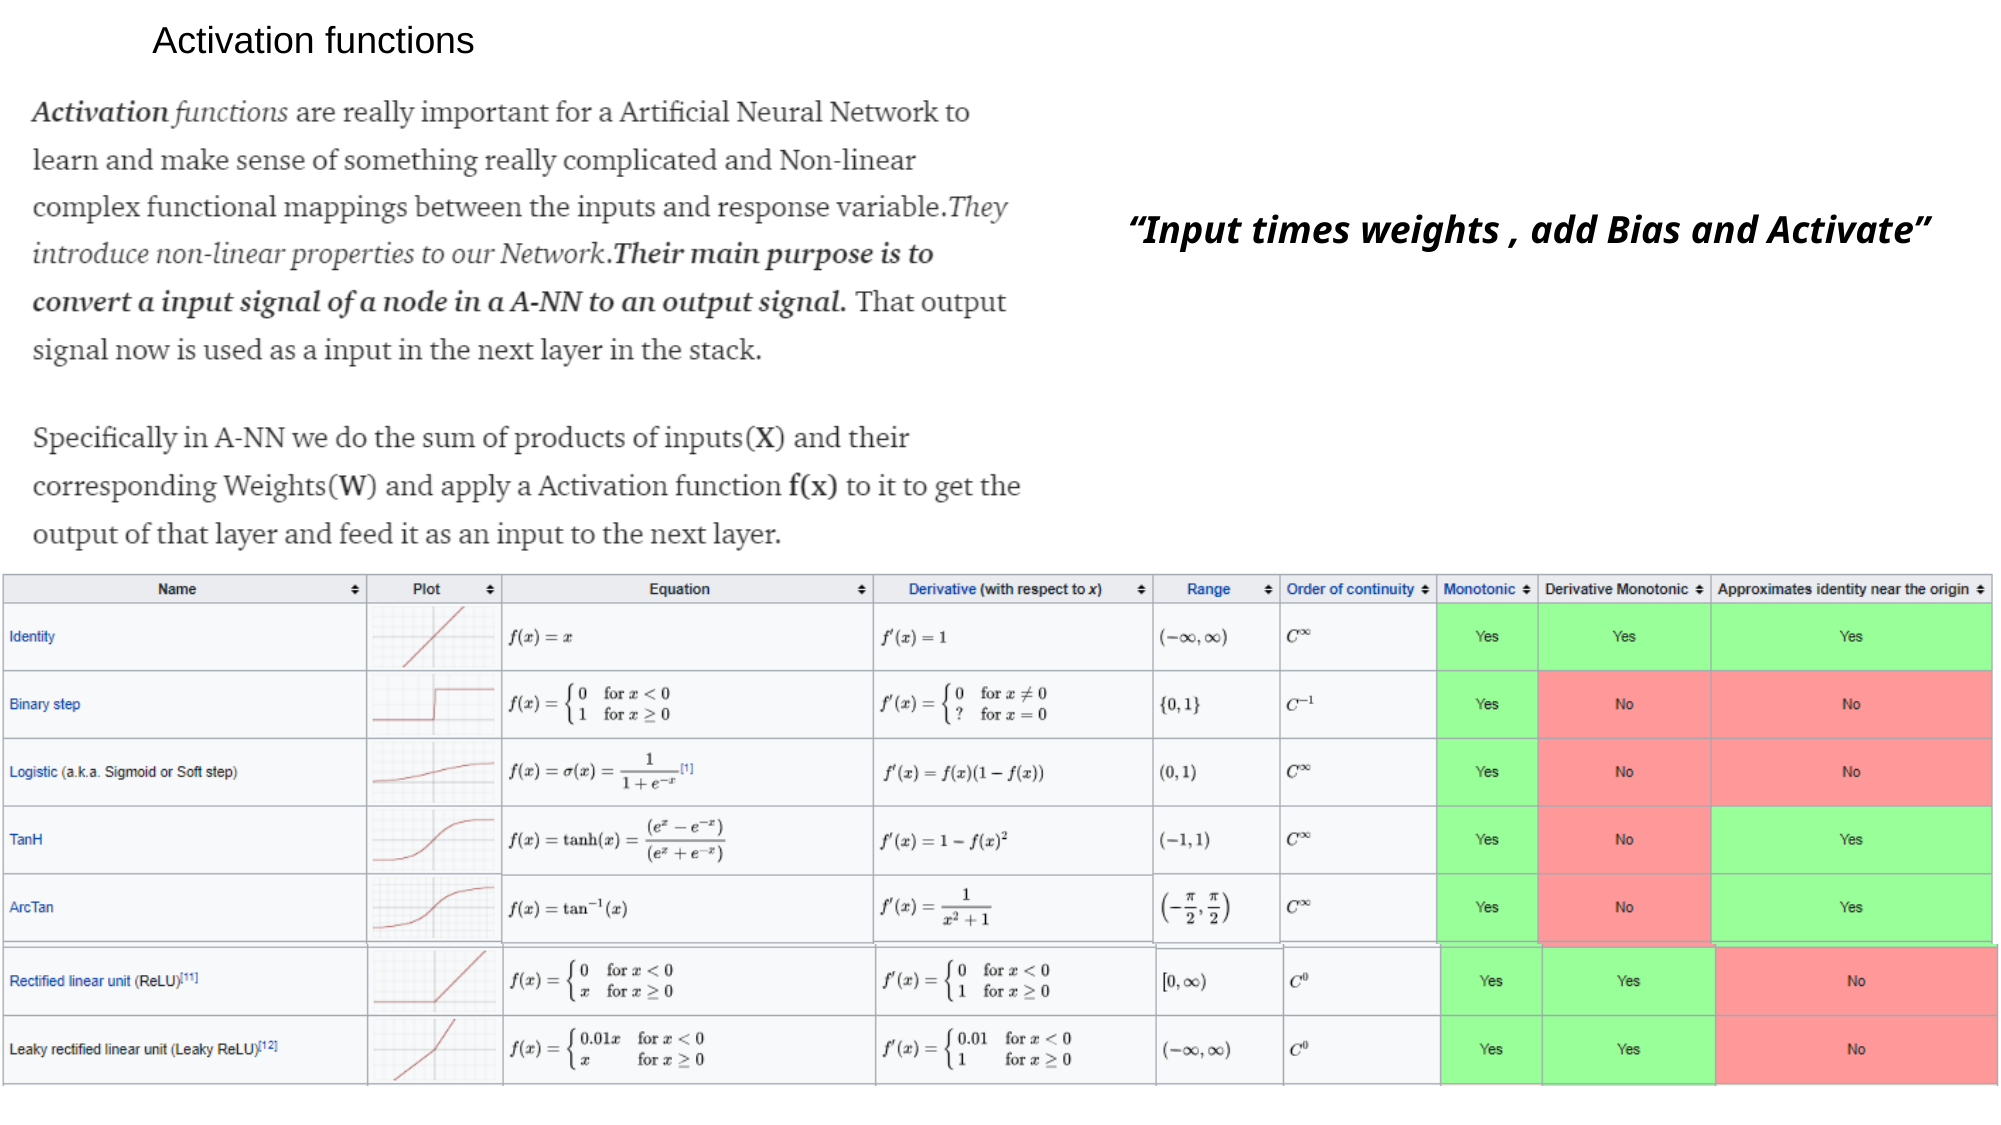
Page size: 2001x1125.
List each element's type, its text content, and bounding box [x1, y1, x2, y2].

text_box “Input times weights , add Bias and Activate” [1113, 199, 1946, 259]
picture [0, 570, 2000, 1086]
picture [25, 92, 1028, 555]
title Activation functions [137, 0, 1863, 77]
